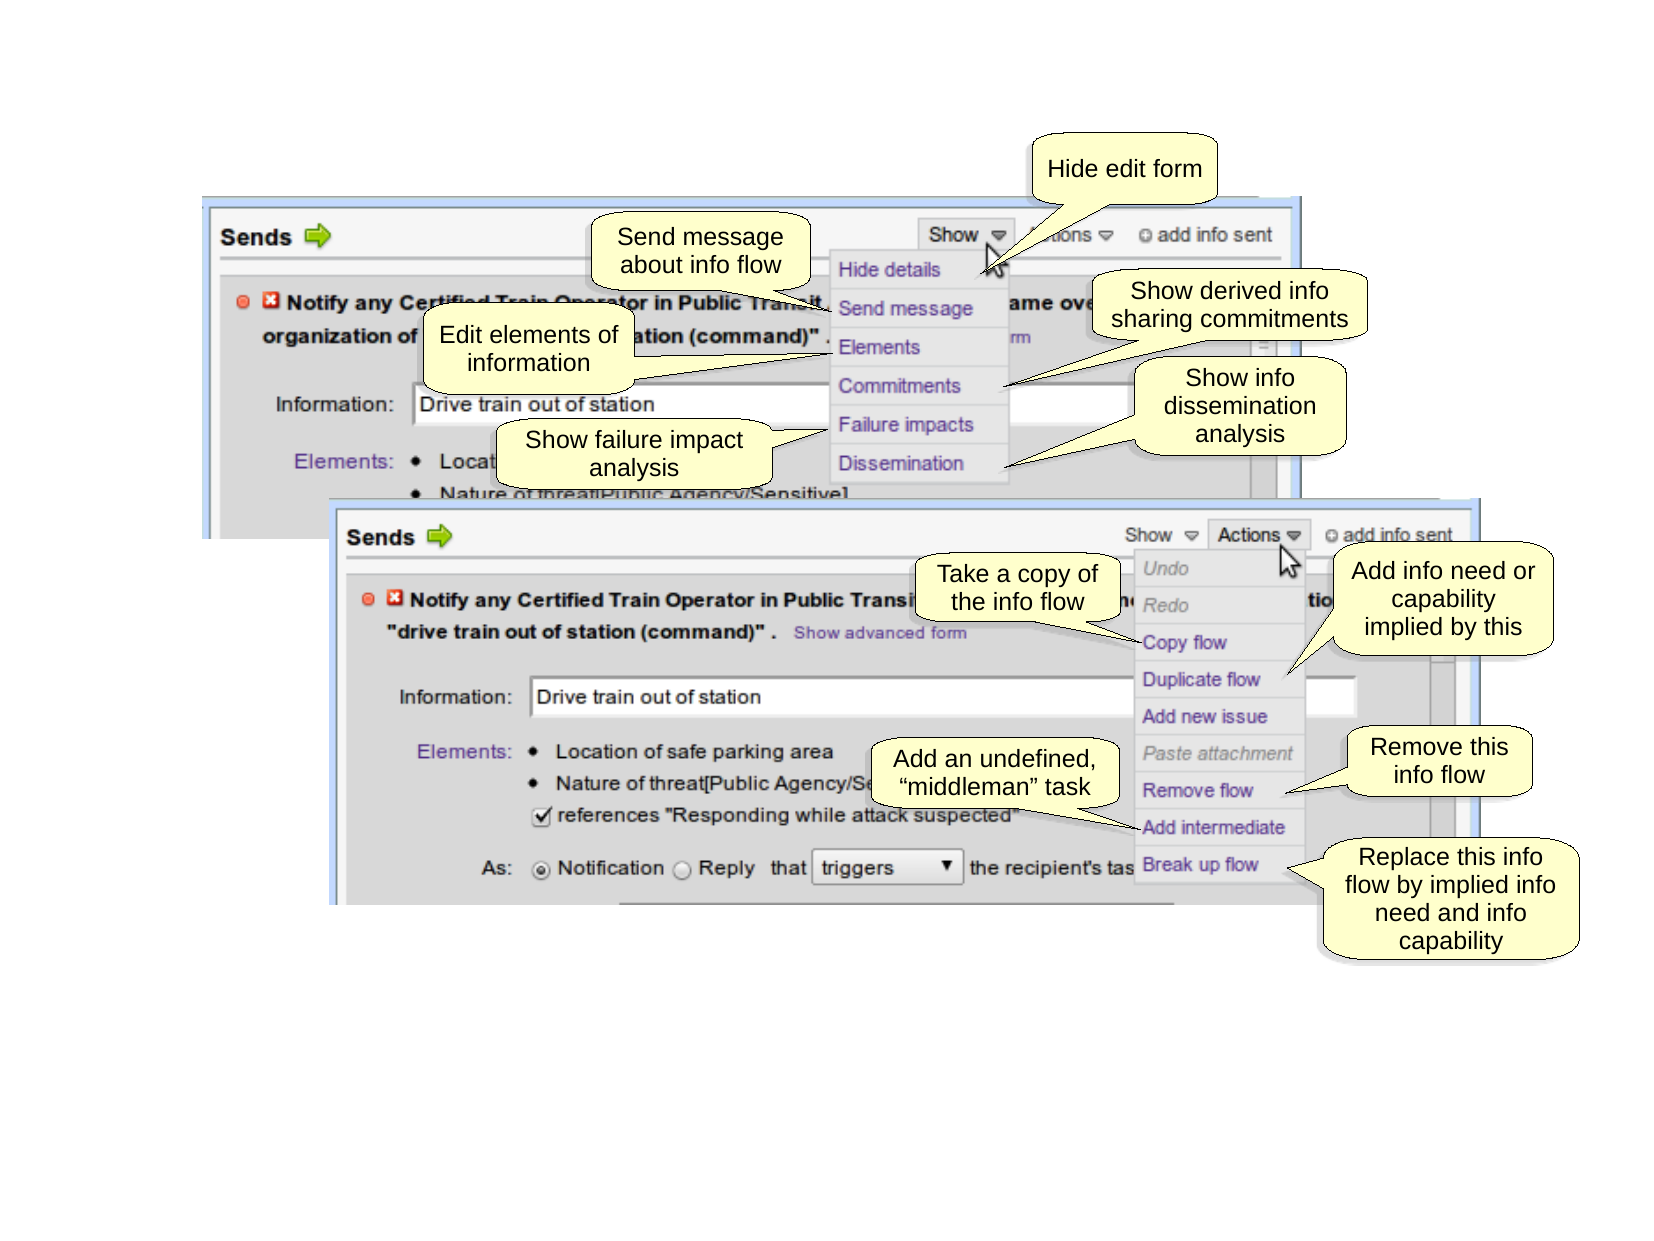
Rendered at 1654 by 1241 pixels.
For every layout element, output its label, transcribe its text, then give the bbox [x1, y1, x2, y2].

text_box Show derived info sharing commitments [1003, 268, 1368, 387]
text_box Show info dissemination analysis [1004, 356, 1347, 468]
text_box Hide edit form [980, 132, 1218, 274]
text_box Add info need or capability implied by this [1287, 541, 1554, 675]
text_box Send message about info flow [591, 211, 832, 312]
text_box Remove this info flow [1285, 725, 1533, 797]
text_box Replace this info flow by implied info need and info capability [1287, 837, 1580, 960]
text_box Add an undefined, “middleman” task [871, 737, 1141, 830]
picture [202, 196, 1481, 905]
text_box Edit elements of information [423, 302, 833, 395]
text_box Take a copy of the info flow [915, 552, 1142, 643]
text_box Show failure impact analysis [496, 418, 828, 490]
